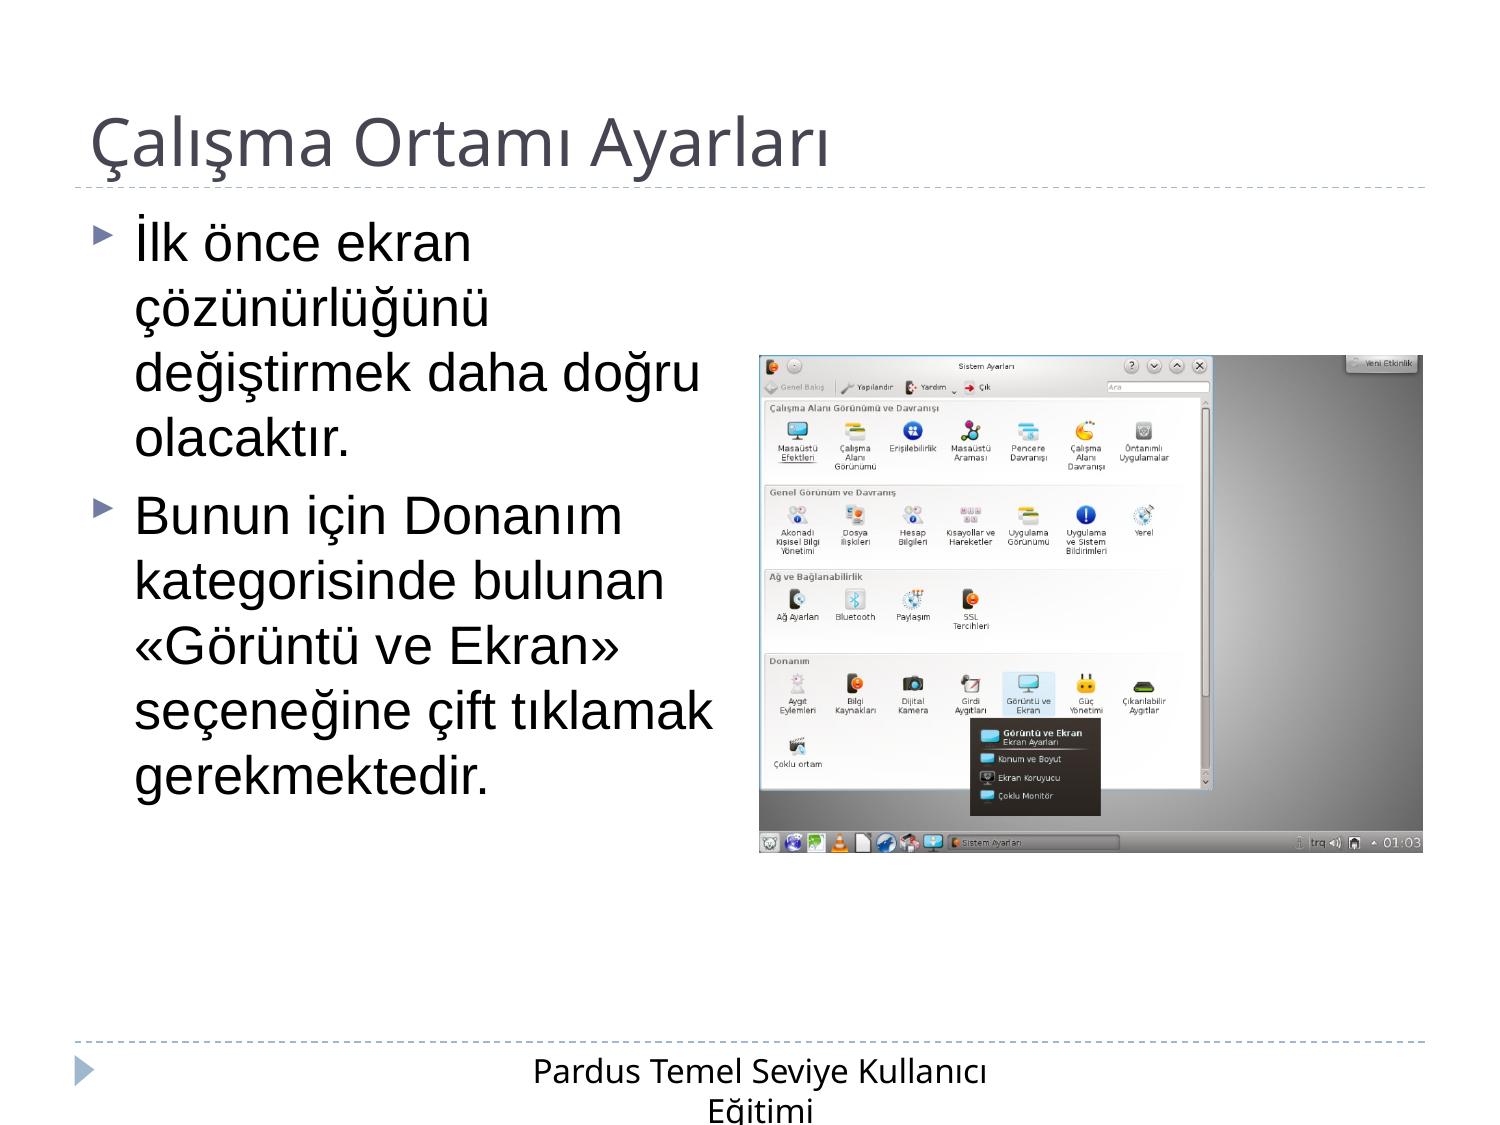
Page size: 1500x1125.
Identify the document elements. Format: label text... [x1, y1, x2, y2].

title Çalışma Ortamı Ayarları [75, 37, 1425, 188]
picture [759, 355, 1423, 853]
list İlk önce ekran çözünürlüğünü değiştirmek daha doğru olacaktır. Bunun için Donanım kategorisinde bulunan «Görüntü ve Ekran» seçeneğine çift tıklamak gerekmektedir. [75, 200, 738, 1010]
